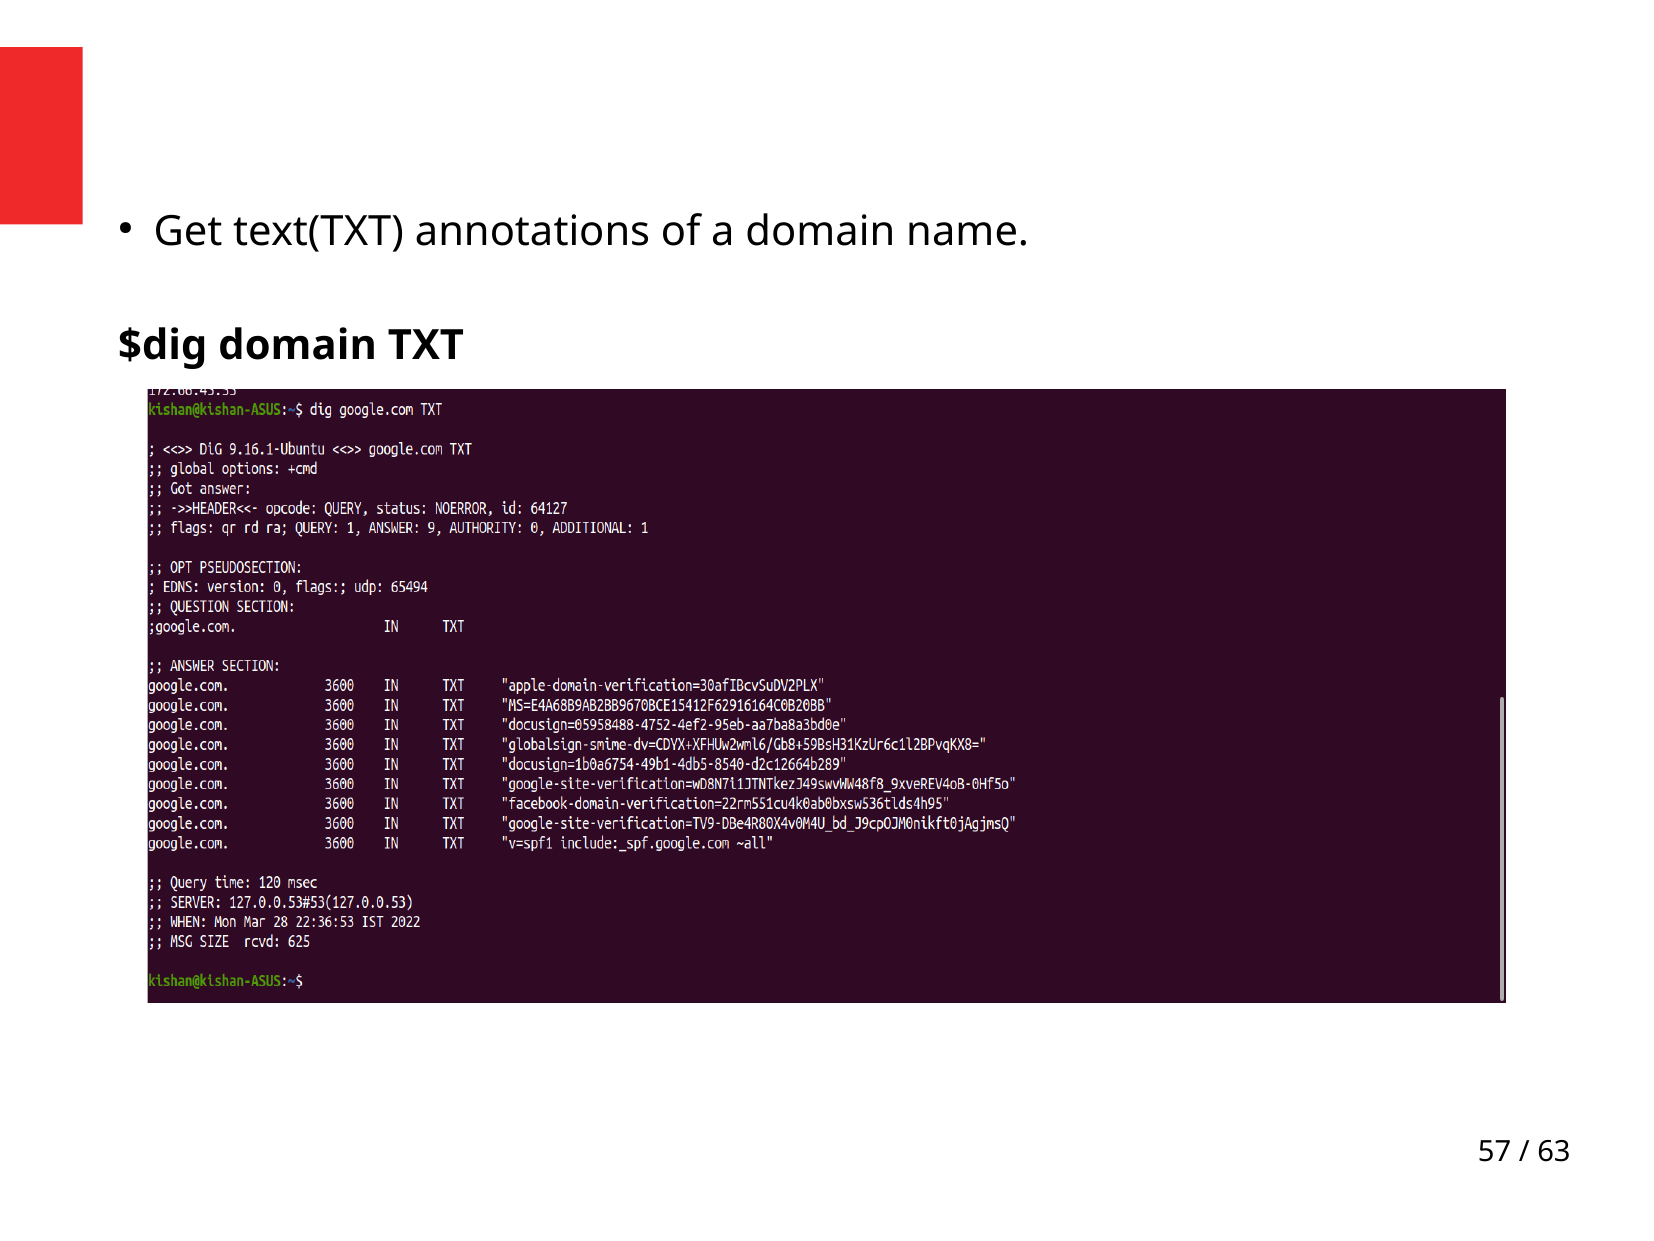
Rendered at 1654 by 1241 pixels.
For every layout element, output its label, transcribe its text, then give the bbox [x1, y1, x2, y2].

picture [147, 389, 1506, 1003]
subtitle Get text(TXT) annotations of a domain name. $dig domain TXT [118, 200, 1536, 1241]
